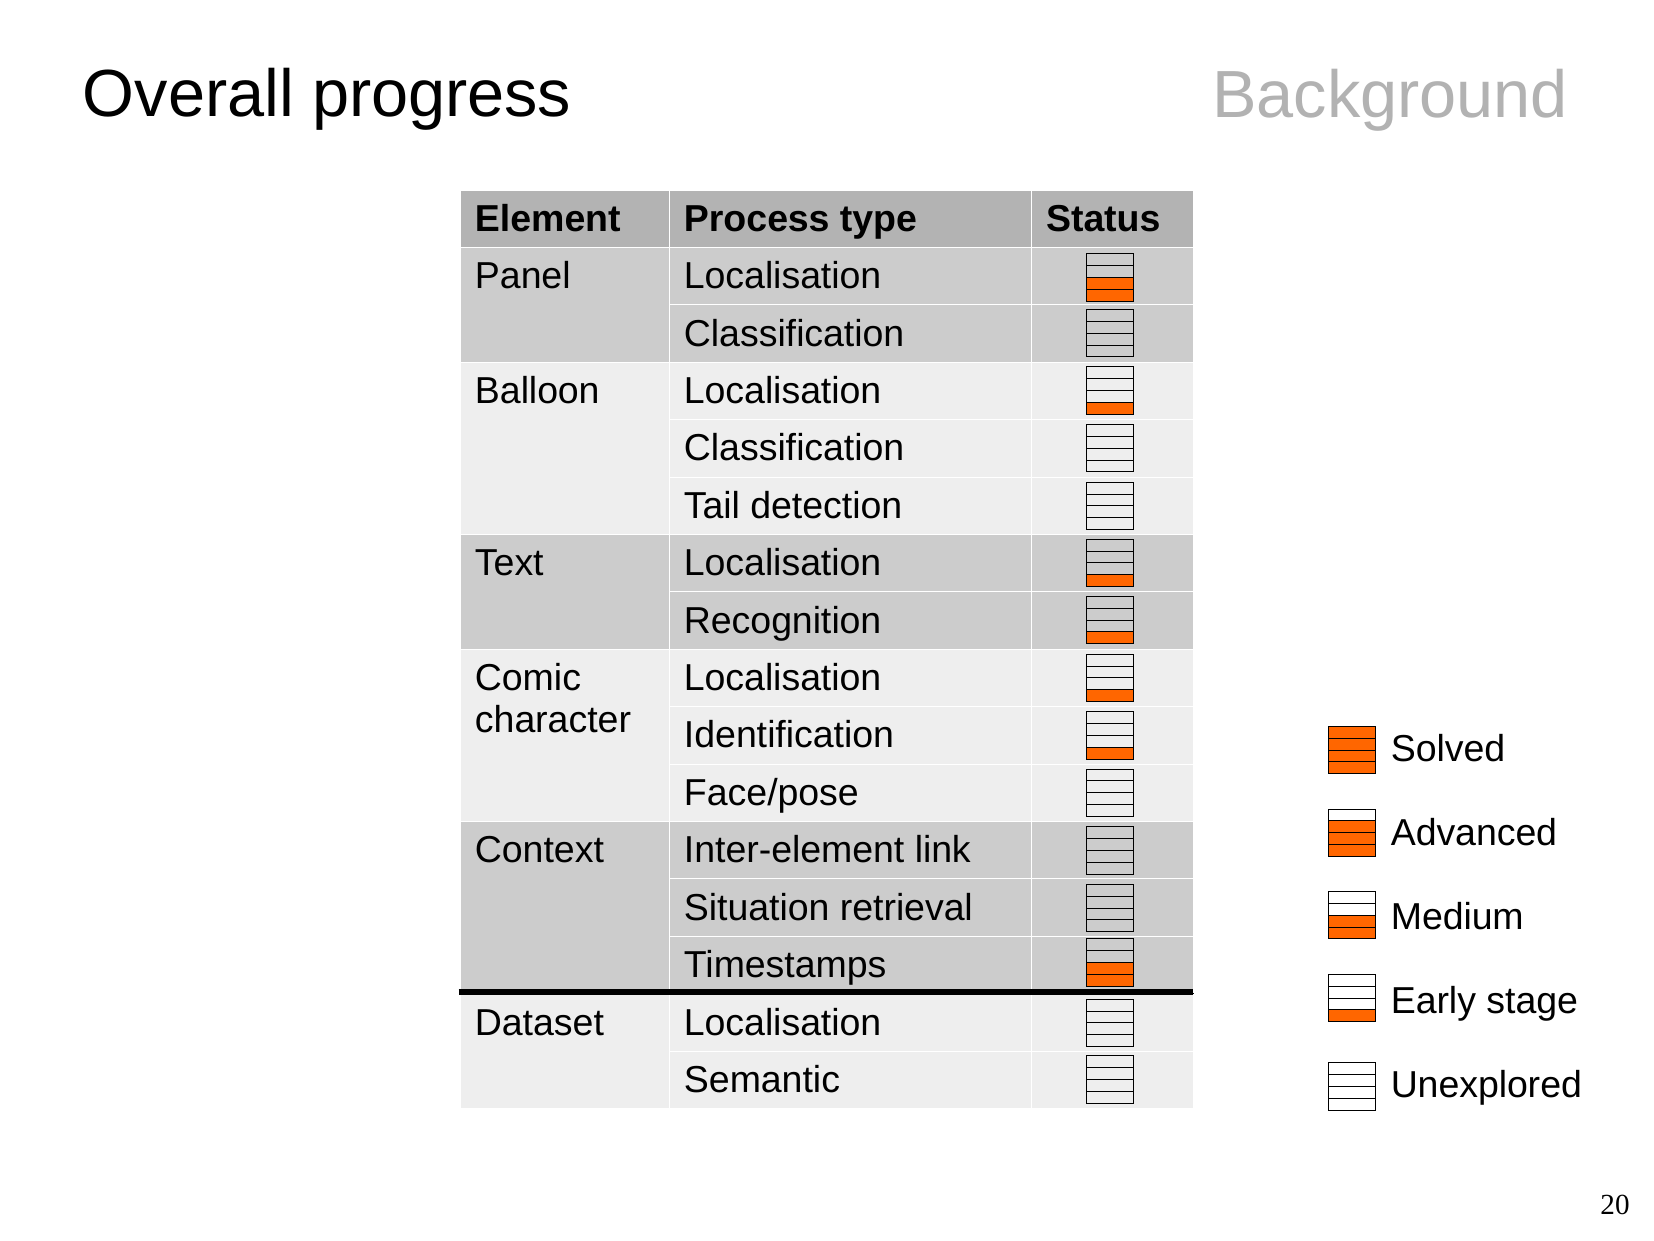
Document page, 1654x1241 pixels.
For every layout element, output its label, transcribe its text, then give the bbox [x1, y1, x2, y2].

text_box [1328, 821, 1376, 857]
text_box [1328, 1010, 1376, 1022]
table_cell [1032, 765, 1193, 821]
table_cell Panel [461, 248, 669, 362]
text_box [1086, 963, 1134, 987]
table_cell Localisation [670, 248, 1031, 304]
text_box [1086, 690, 1134, 702]
text_box [1086, 748, 1134, 760]
table_cell Context [461, 822, 669, 989]
text_box [1328, 916, 1376, 939]
table_cell Classification [670, 305, 1031, 362]
text_box [1086, 278, 1134, 302]
table_cell [1032, 305, 1193, 362]
table_cell Dataset [461, 995, 669, 1108]
table_cell [1032, 879, 1193, 936]
table_cell Face/pose [670, 765, 1031, 821]
table_cell [1032, 822, 1193, 878]
table_cell [1032, 1052, 1193, 1108]
table_cell [1032, 478, 1193, 534]
title Overall progress [82, 47, 1571, 140]
text_box Solved Advanced Medium Early stage Unexplored [1375, 720, 1613, 1114]
table_cell Semantic [670, 1052, 1031, 1108]
table_cell Timestamps [670, 937, 1031, 989]
table_header Process type [670, 191, 1031, 247]
table_cell [1032, 707, 1193, 764]
table_cell Comic character [461, 650, 669, 821]
table_cell [1032, 650, 1193, 706]
table_cell Localisation [670, 995, 1031, 1051]
table_cell Classification [670, 420, 1031, 477]
table_cell Recognition [670, 592, 1031, 649]
text_box [1328, 726, 1375, 774]
table_cell Balloon [461, 363, 669, 534]
table_cell [1032, 592, 1193, 649]
table_cell [1032, 363, 1193, 419]
table_cell Identification [670, 707, 1031, 764]
table_cell Localisation [670, 363, 1031, 419]
table_cell Inter-element link [670, 822, 1031, 878]
text_box [1086, 575, 1134, 587]
table_cell [1032, 535, 1193, 591]
table_cell Situation retrieval [670, 879, 1031, 936]
table_cell [1032, 937, 1193, 989]
table_cell Text [461, 535, 669, 649]
text_box [1086, 632, 1134, 644]
table_cell [1032, 420, 1193, 477]
text_box [1086, 403, 1134, 415]
table_header Element [461, 191, 669, 247]
table_cell Localisation [670, 535, 1031, 591]
table_cell [1032, 248, 1193, 304]
table_header Status [1032, 191, 1193, 247]
text_box [803, 1058, 833, 1130]
table_cell Localisation [670, 650, 1031, 706]
table_cell Tail detection [670, 478, 1031, 534]
table_cell [1032, 995, 1193, 1051]
